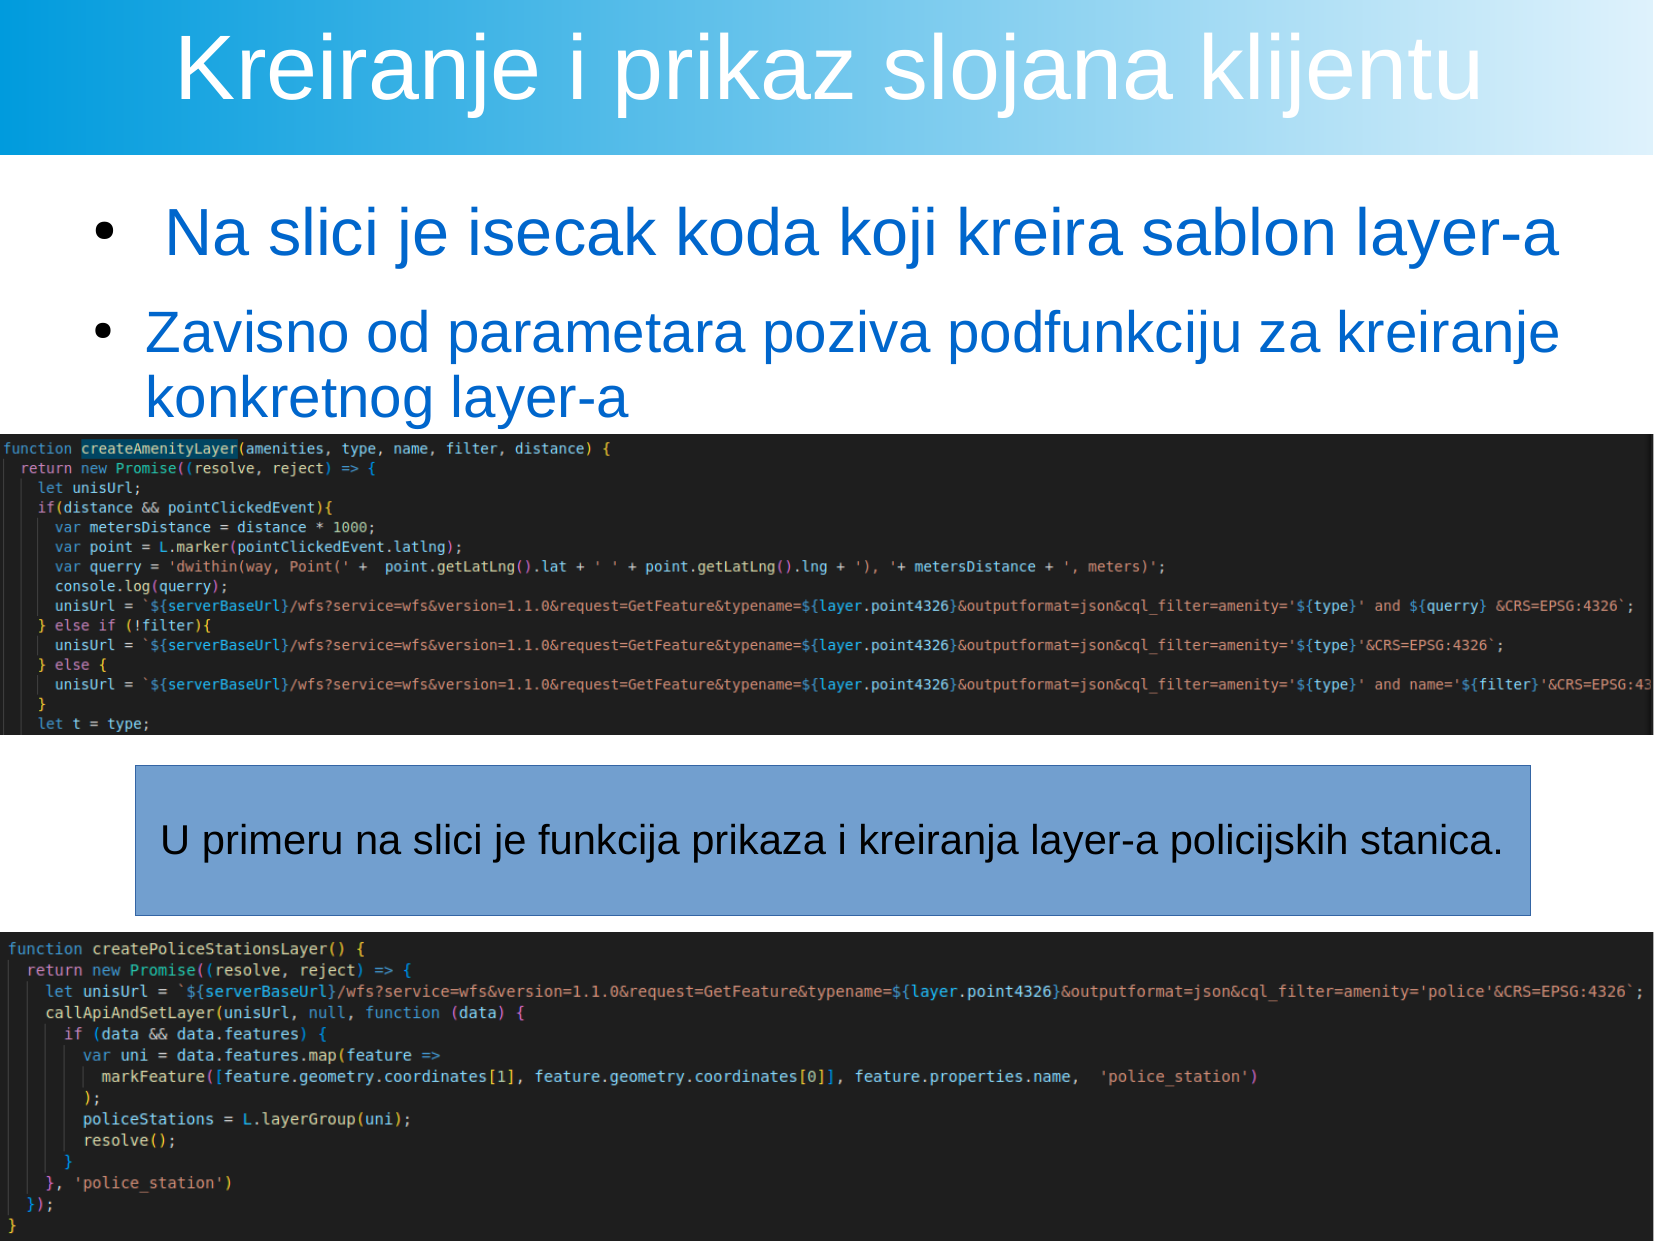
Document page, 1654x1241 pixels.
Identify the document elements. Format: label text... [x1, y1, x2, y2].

text_box U primeru na slici je funkcija prikaza i kreiranja layer-a policijskih stanica. [135, 765, 1531, 916]
title Kreiranje i prikaz slojana klijentu [86, 15, 1576, 121]
list Na slici je isecak koda koji kreira sablon layer-a Zavisno od parametara poziva podfunkciju za kreiranje konkretnog layer-a [75, 195, 1564, 434]
picture [0, 932, 1654, 1241]
list Na slici je isecak koda koji kreira sablon layer-a Zavisno od parametara poziva podfunkciju za kreiranje konkretnog layer-a [75, 735, 1564, 915]
picture [0, 434, 1654, 735]
